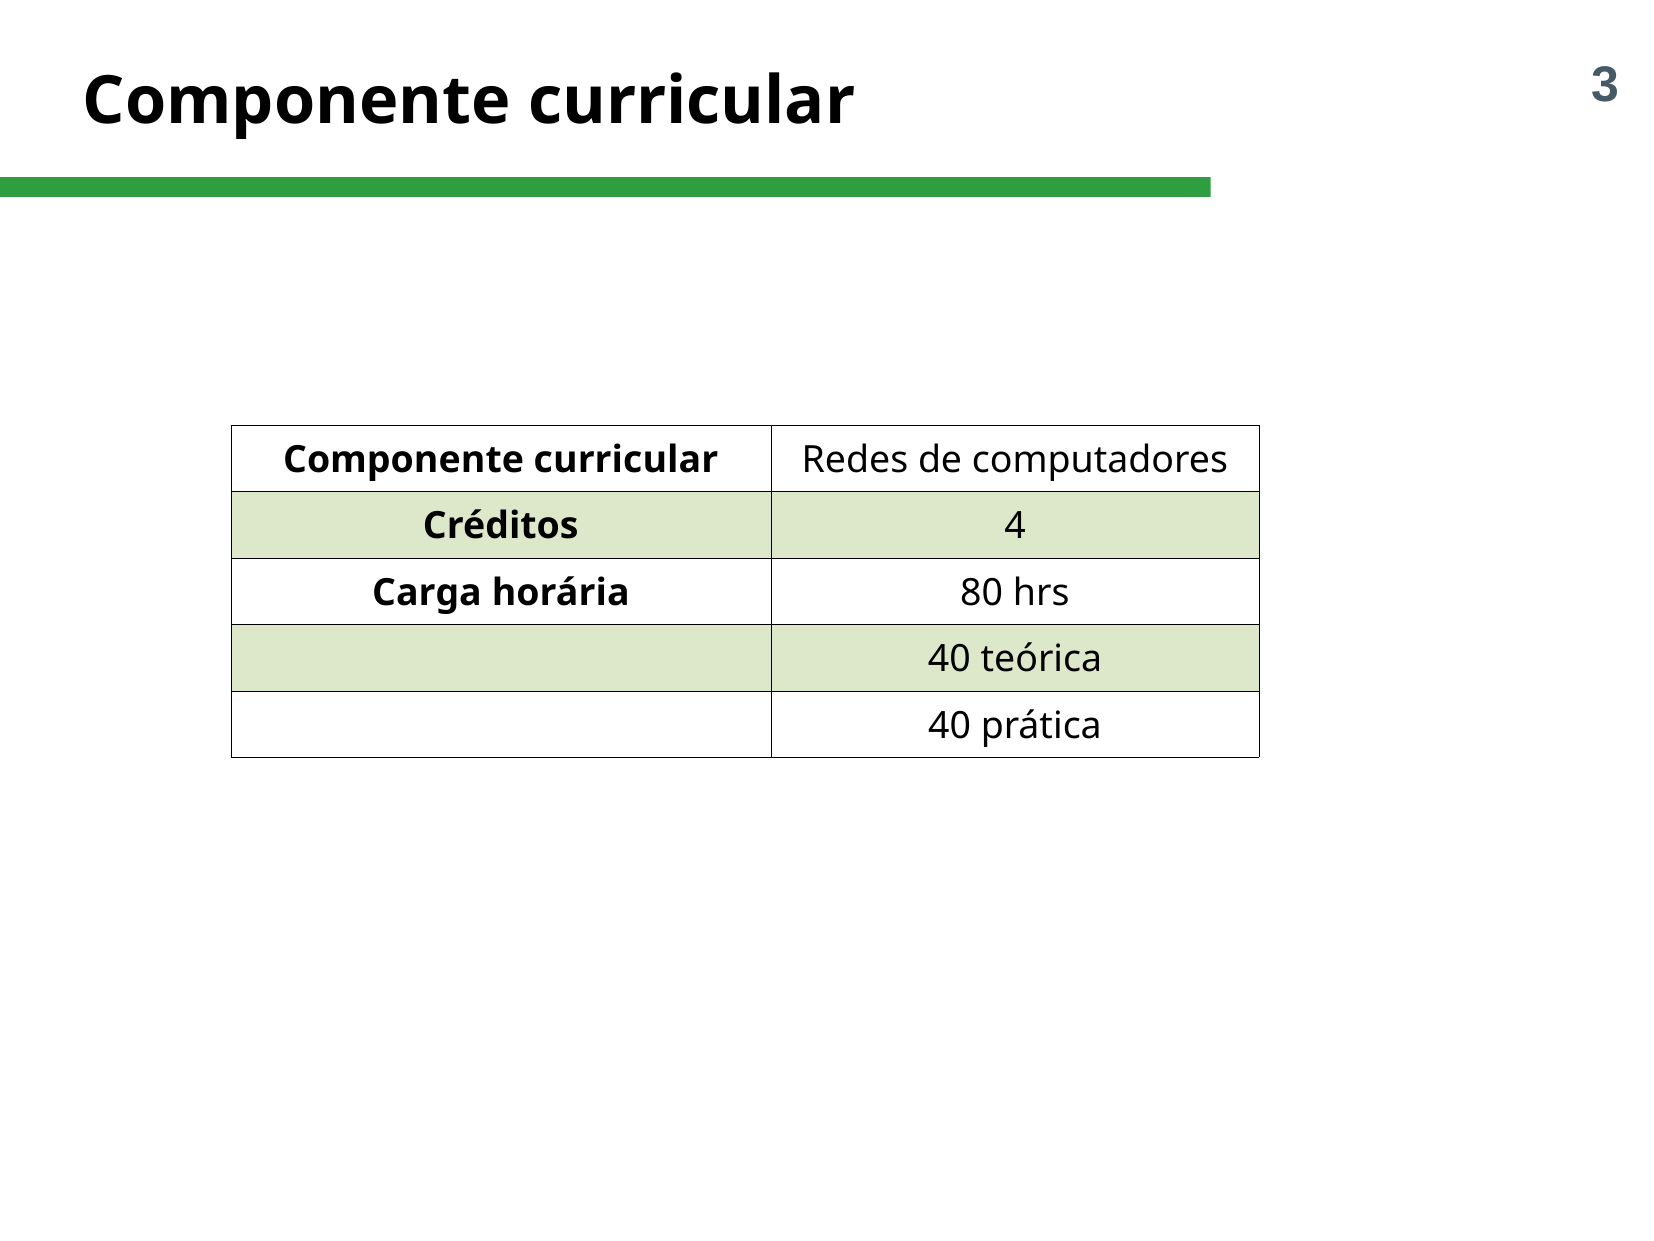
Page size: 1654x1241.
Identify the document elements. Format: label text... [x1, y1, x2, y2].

title Componente curricular [82, 0, 1152, 202]
table_cell 40 prática [772, 692, 1259, 757]
table_cell 40 teórica [772, 625, 1259, 691]
table_cell [232, 625, 771, 691]
table_cell Carga horária [232, 559, 771, 624]
table_cell [232, 692, 771, 757]
table_cell 80 hrs [772, 559, 1259, 624]
table_header Componente curricular [232, 426, 771, 491]
table_header Redes de computadores [772, 426, 1259, 491]
table_cell Créditos [232, 492, 771, 558]
table_cell 4 [772, 492, 1259, 558]
